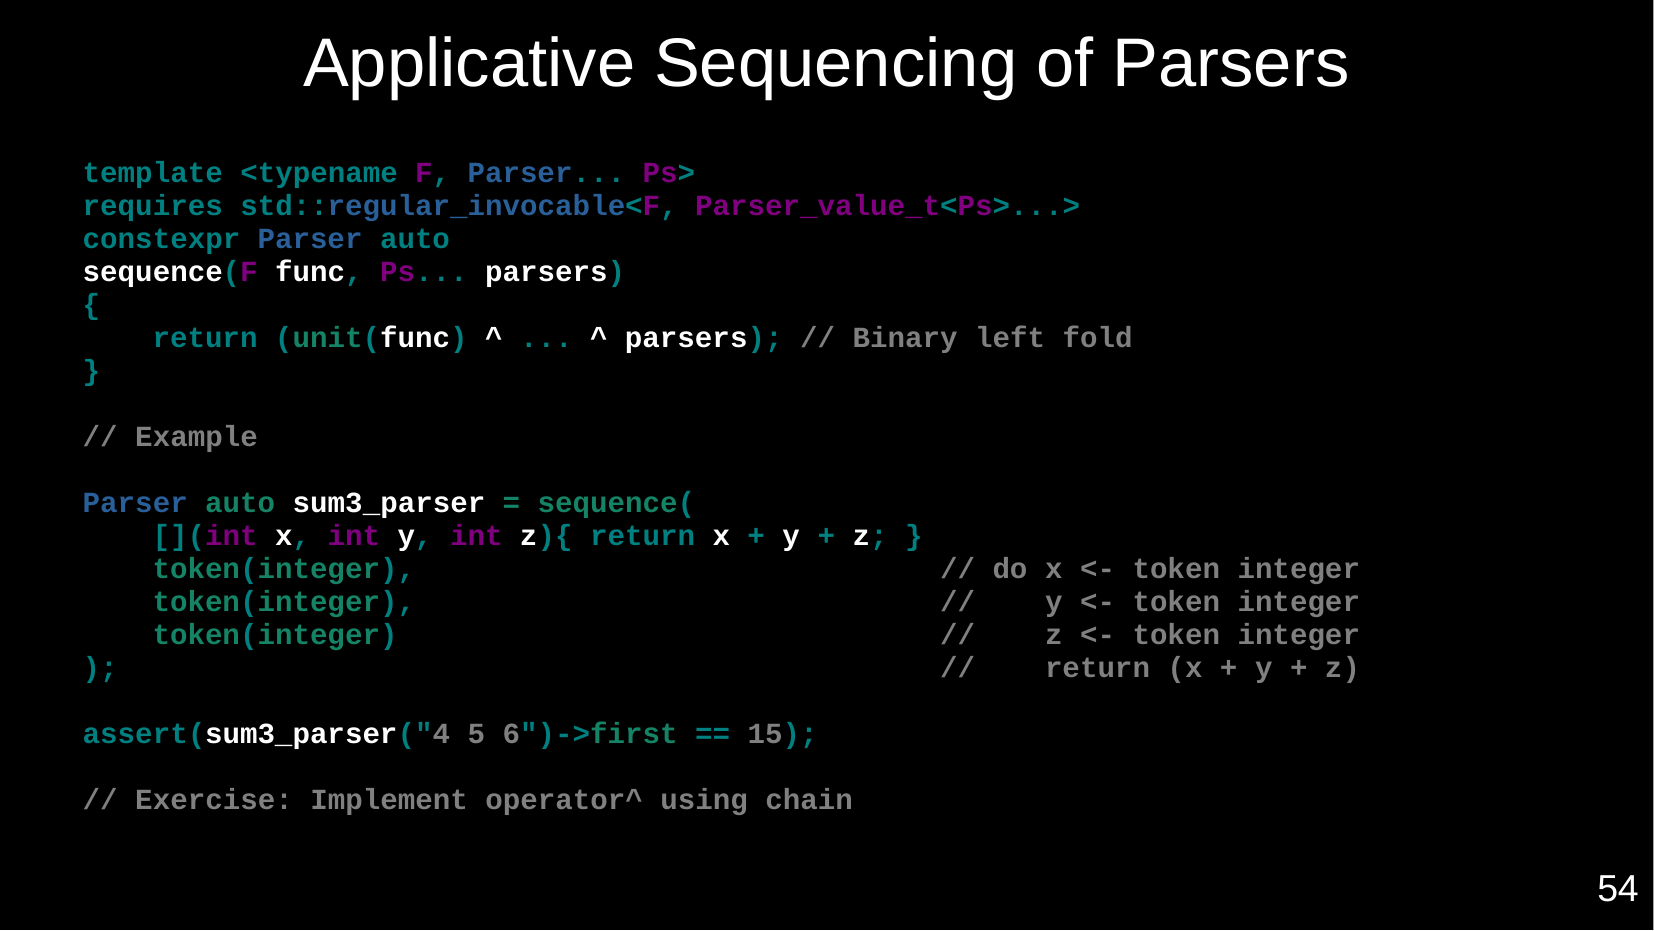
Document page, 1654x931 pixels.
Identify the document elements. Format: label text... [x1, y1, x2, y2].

text_box <number> [1024, 860, 1654, 931]
subtitle template <typename F, Parser... Ps> requires std::regular_invocable<F, Parser_value_t<Ps>...> constexpr Parser auto sequence(F func, Ps... parsers) { return (unit(func) ^ ... ^ parsers); // Binary left fold } // Example Parser auto sum3_parser = sequence( [](int x, int y, int z){ return x + y + z; } token(integer), // do x <- token integer token(integer), // y <- token integer token(integer) // z <- token integer ); // return (x + y + z) assert(sum3_parser("4 5 6")->first == 15); // Exercise: Implement operator^ using chain [82, 121, 1571, 922]
title Applicative Sequencing of Parsers [82, 4, 1571, 121]
